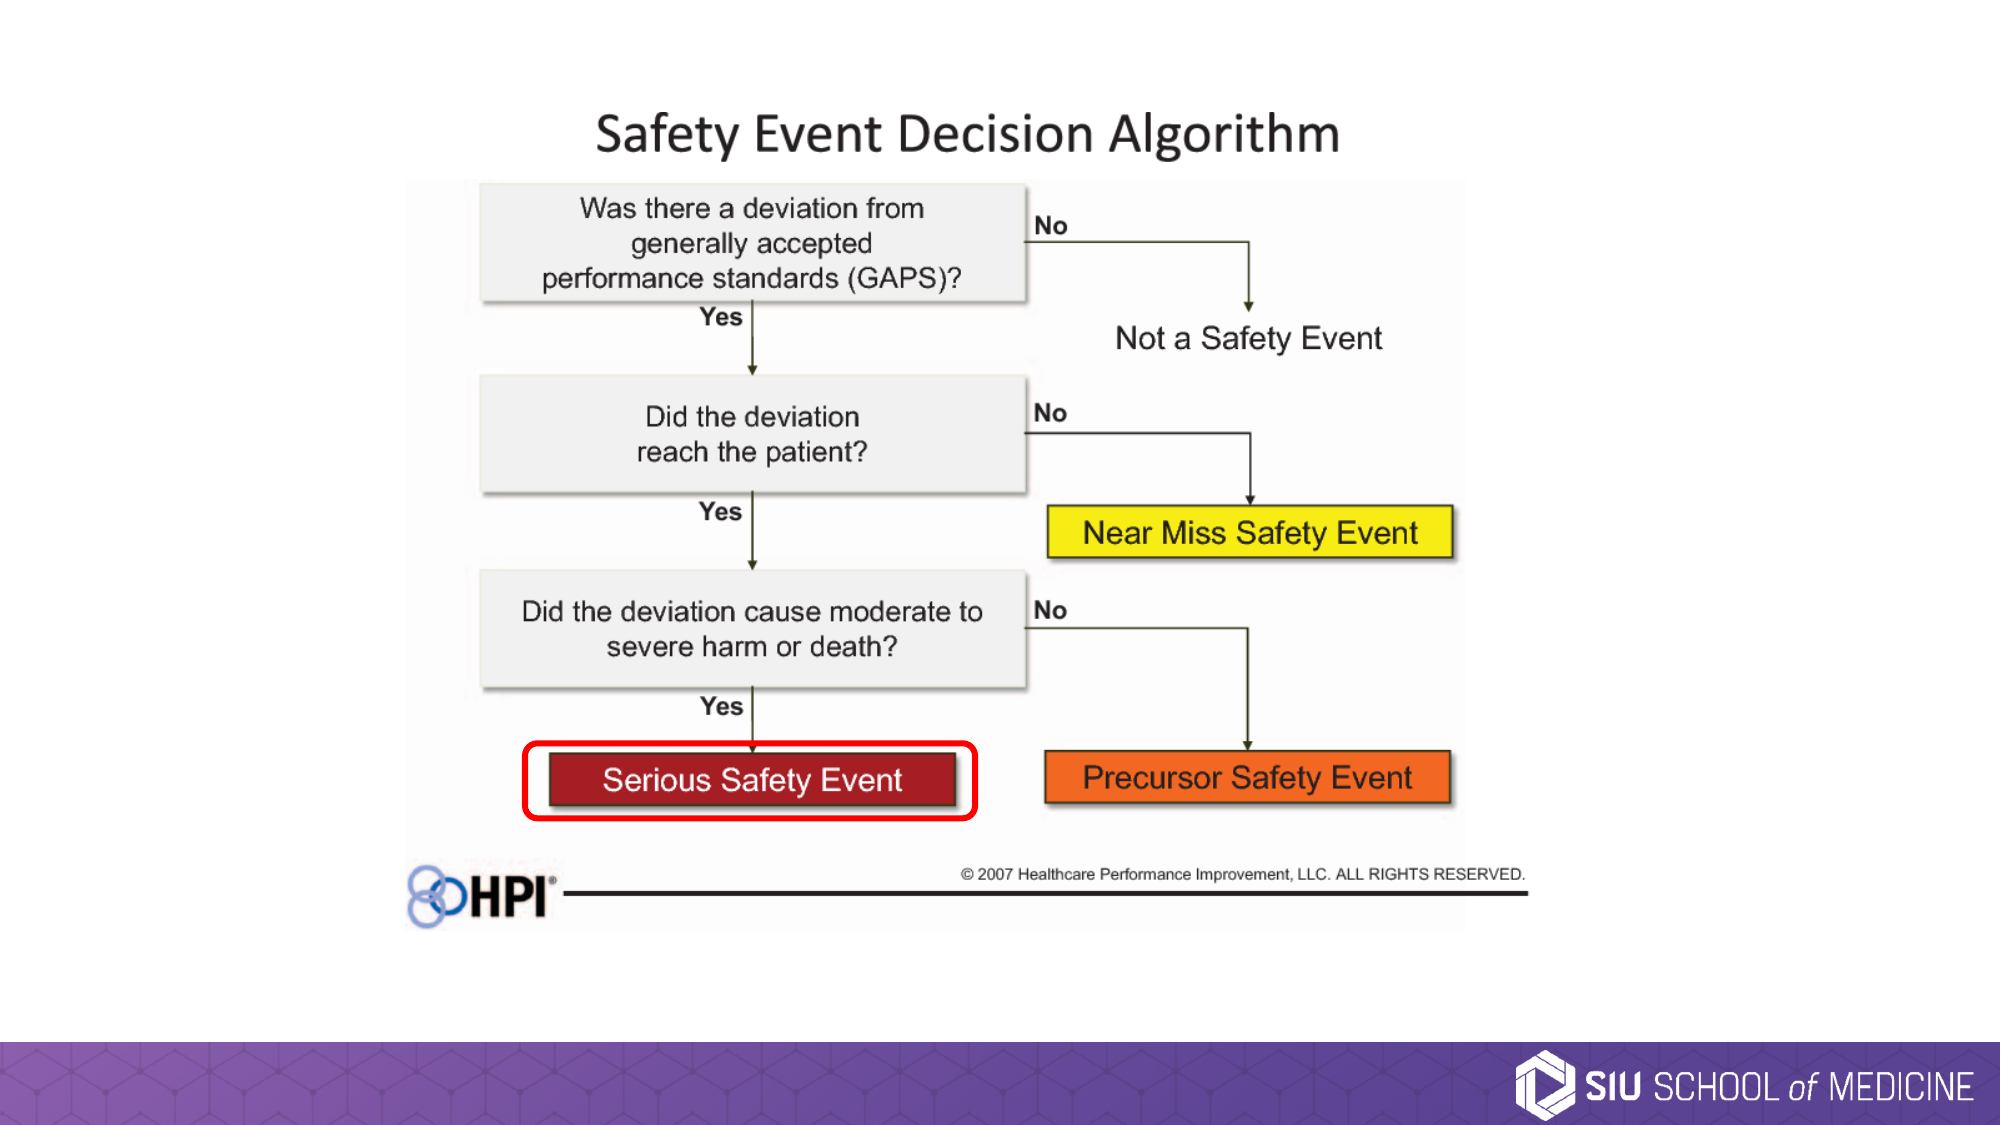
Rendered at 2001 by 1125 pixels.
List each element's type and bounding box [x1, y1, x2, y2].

picture [404, 112, 1538, 939]
picture [0, 1042, 2000, 1125]
text_box [525, 743, 976, 819]
